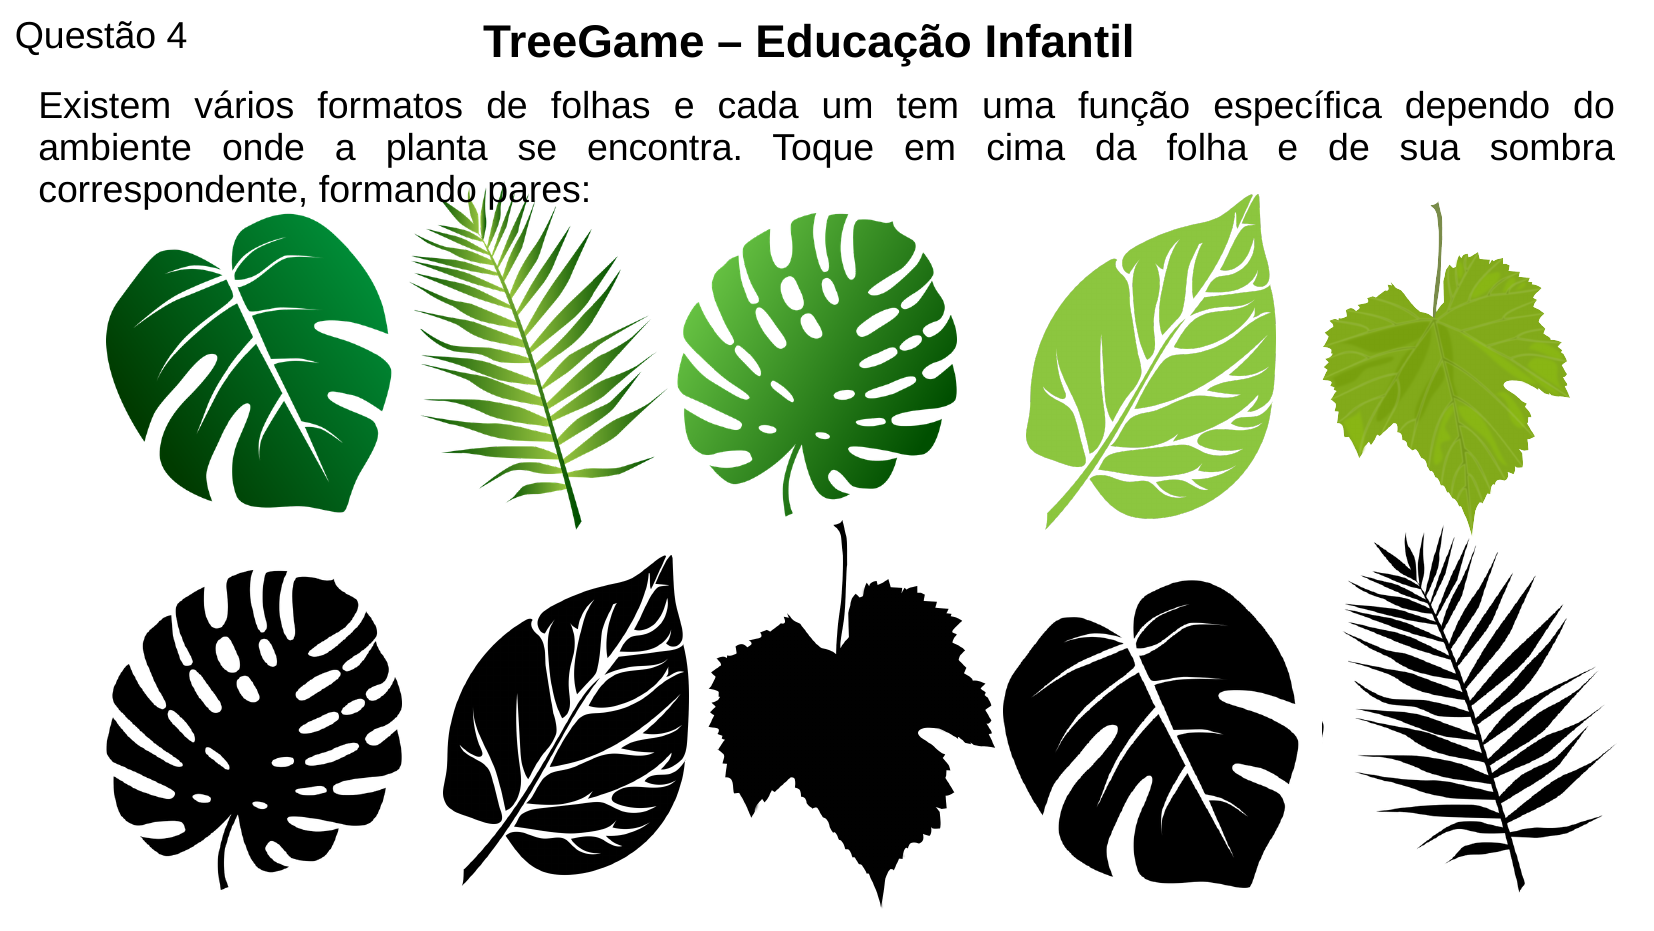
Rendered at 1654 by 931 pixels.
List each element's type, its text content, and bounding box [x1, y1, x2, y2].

title TreeGame – Educação Infantil [248, 11, 1371, 71]
picture [102, 344, 996, 931]
text_box Existem vários formatos de folhas e cada um tem uma função específica dependo do ambiente onde a planta se encontra. Toque em cima da folha e de sua sombra correspondente, formando pares: [23, 76, 1630, 344]
picture [1322, 201, 1622, 931]
picture [1003, 344, 1314, 931]
text_box Questão 4 [0, 7, 237, 107]
